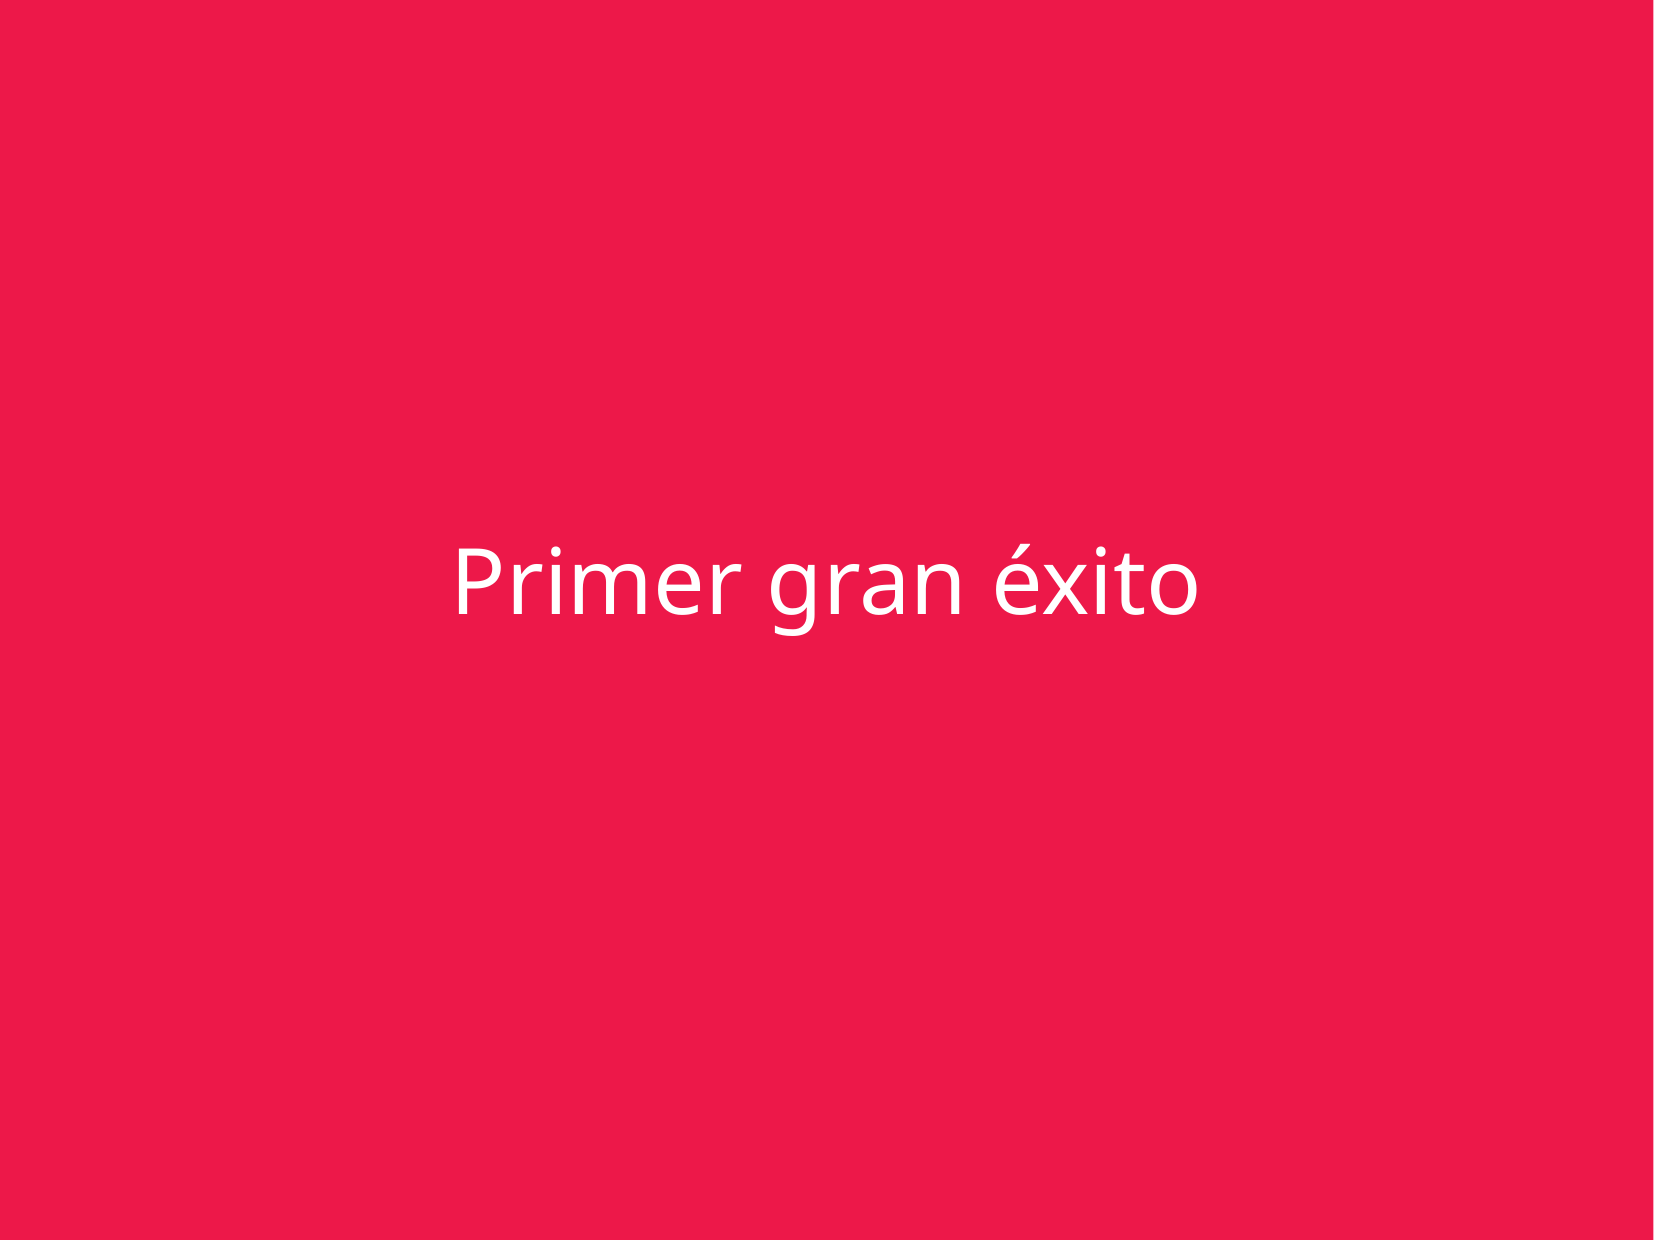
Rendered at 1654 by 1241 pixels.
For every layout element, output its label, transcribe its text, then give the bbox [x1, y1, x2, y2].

subtitle Primer gran éxito [82, 56, 1571, 1102]
